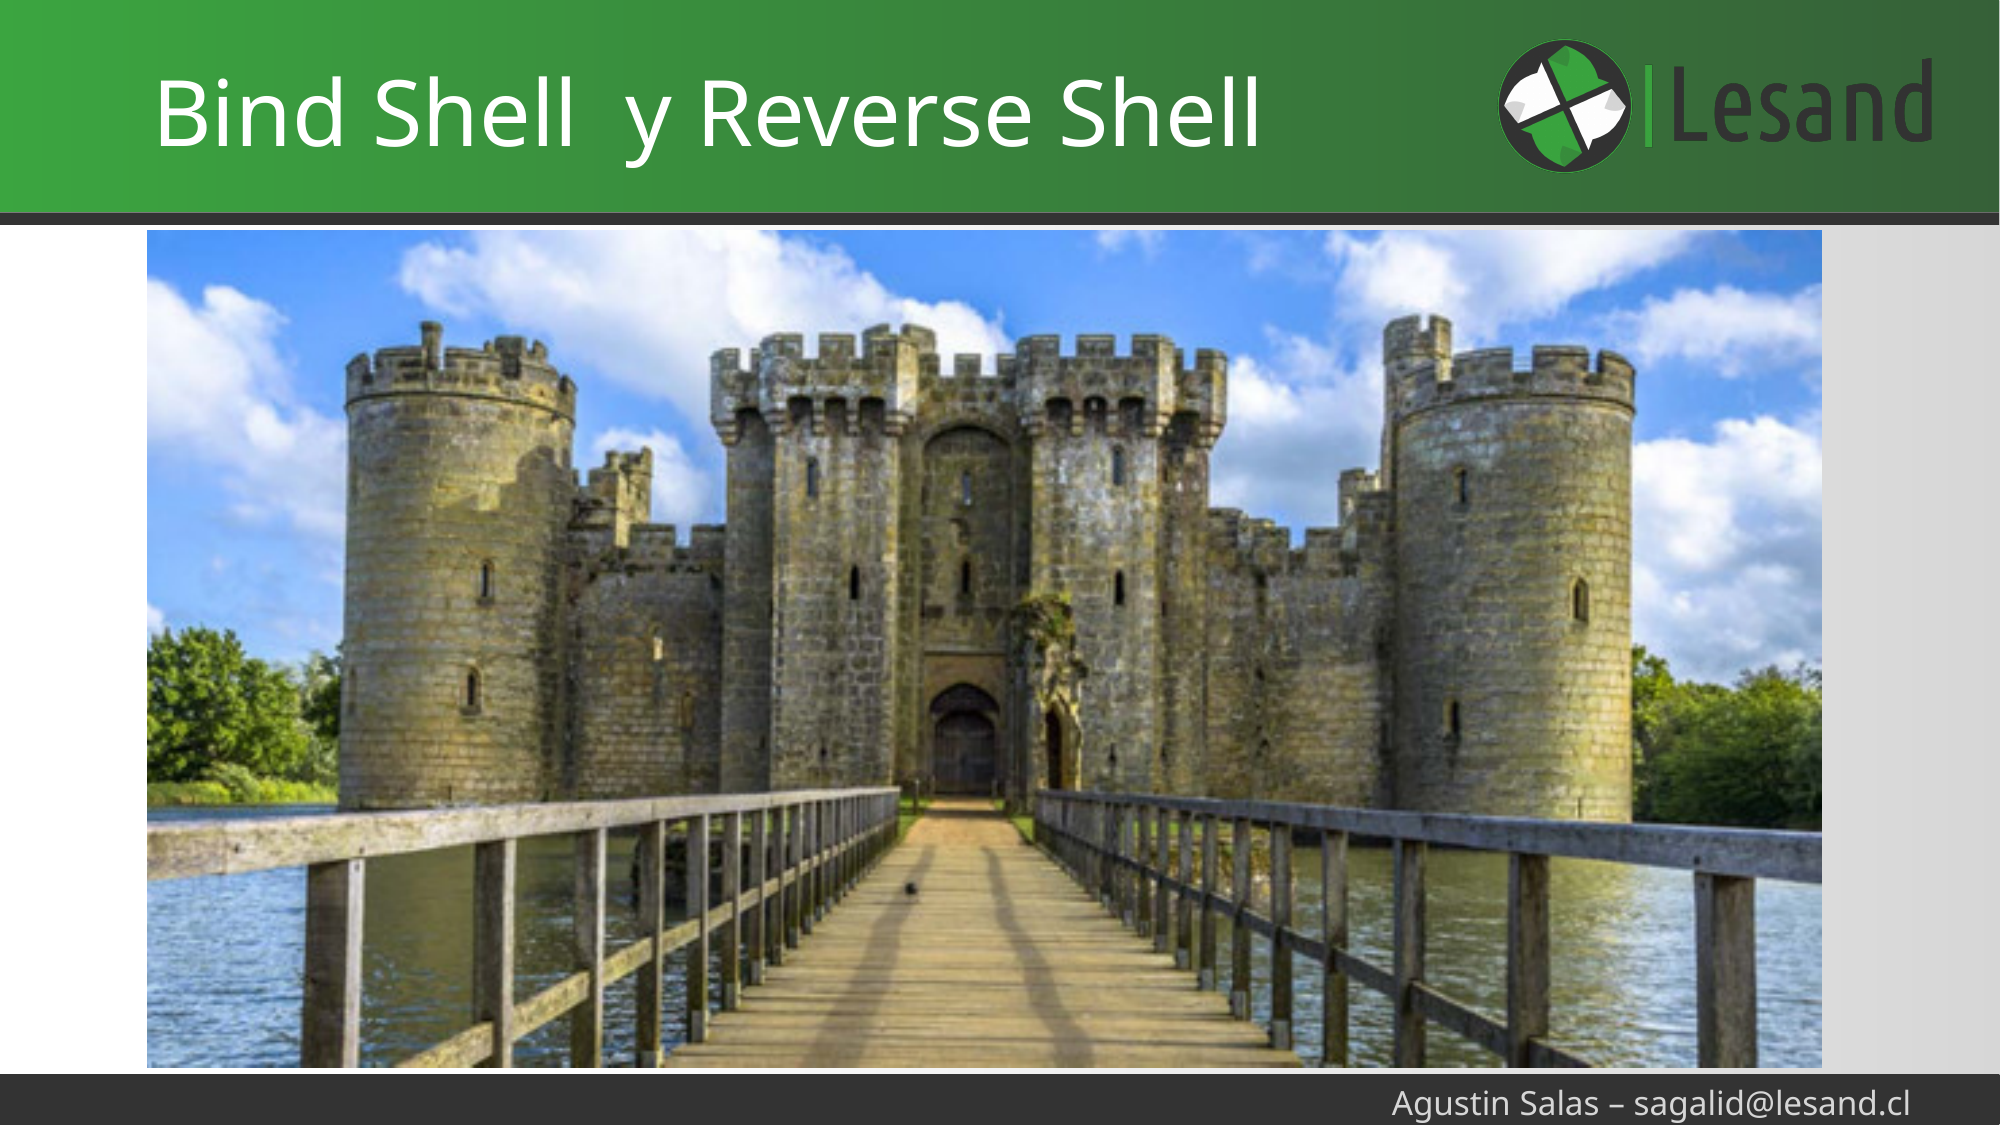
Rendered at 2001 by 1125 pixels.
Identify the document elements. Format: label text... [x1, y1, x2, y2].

text_box Bind Shell y Reverse Shell [137, 59, 1863, 174]
picture [1479, 26, 1996, 186]
picture [147, 230, 1822, 1068]
